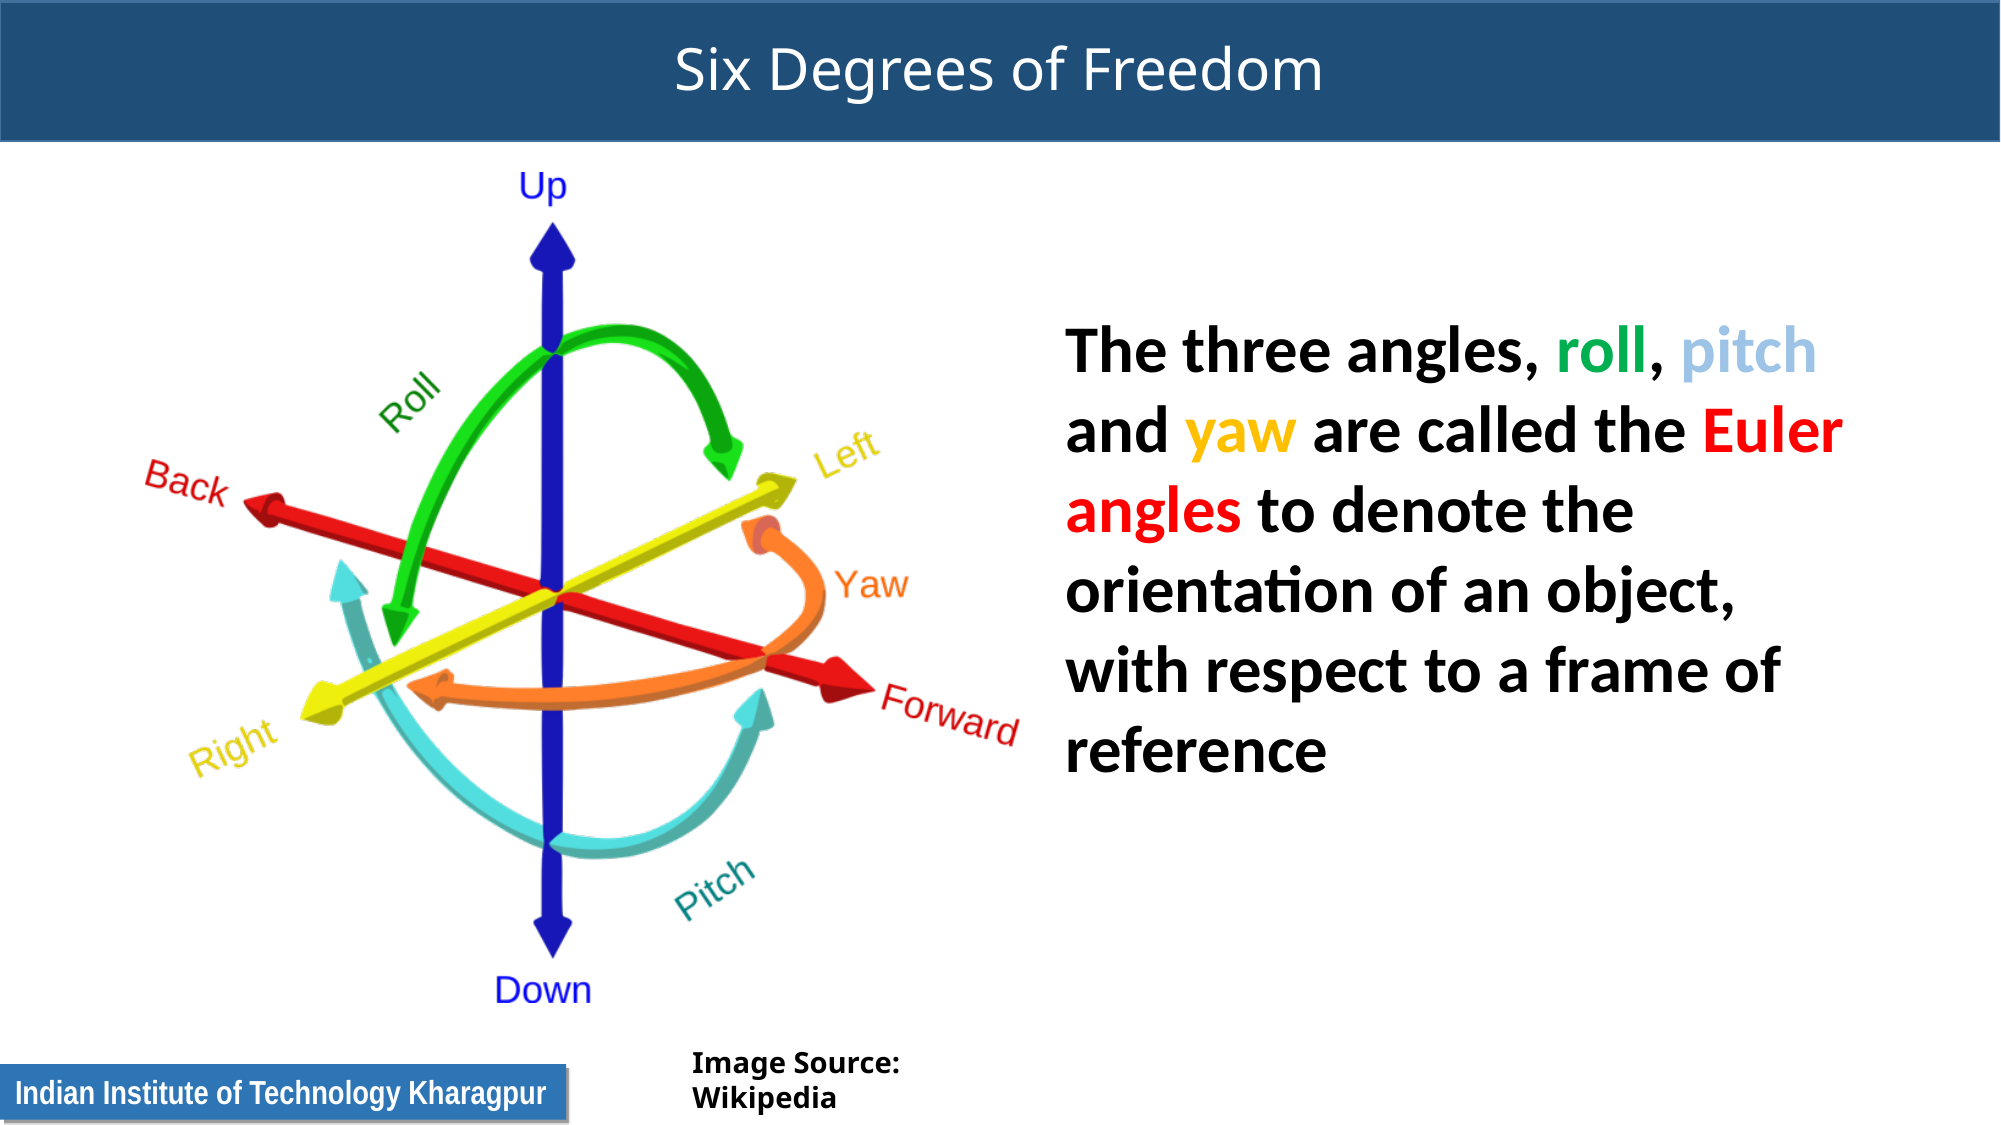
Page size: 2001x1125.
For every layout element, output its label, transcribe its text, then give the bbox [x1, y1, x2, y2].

title Six Degrees of Freedom [0, 1, 2000, 141]
text_box The three angles, roll, pitch and yaw are called the Euler angles to denote the orientation of an object, with respect to a frame of reference [1050, 298, 1887, 799]
text_box Image Source: Wikipedia [677, 1029, 1045, 1095]
picture [145, 172, 1020, 1003]
